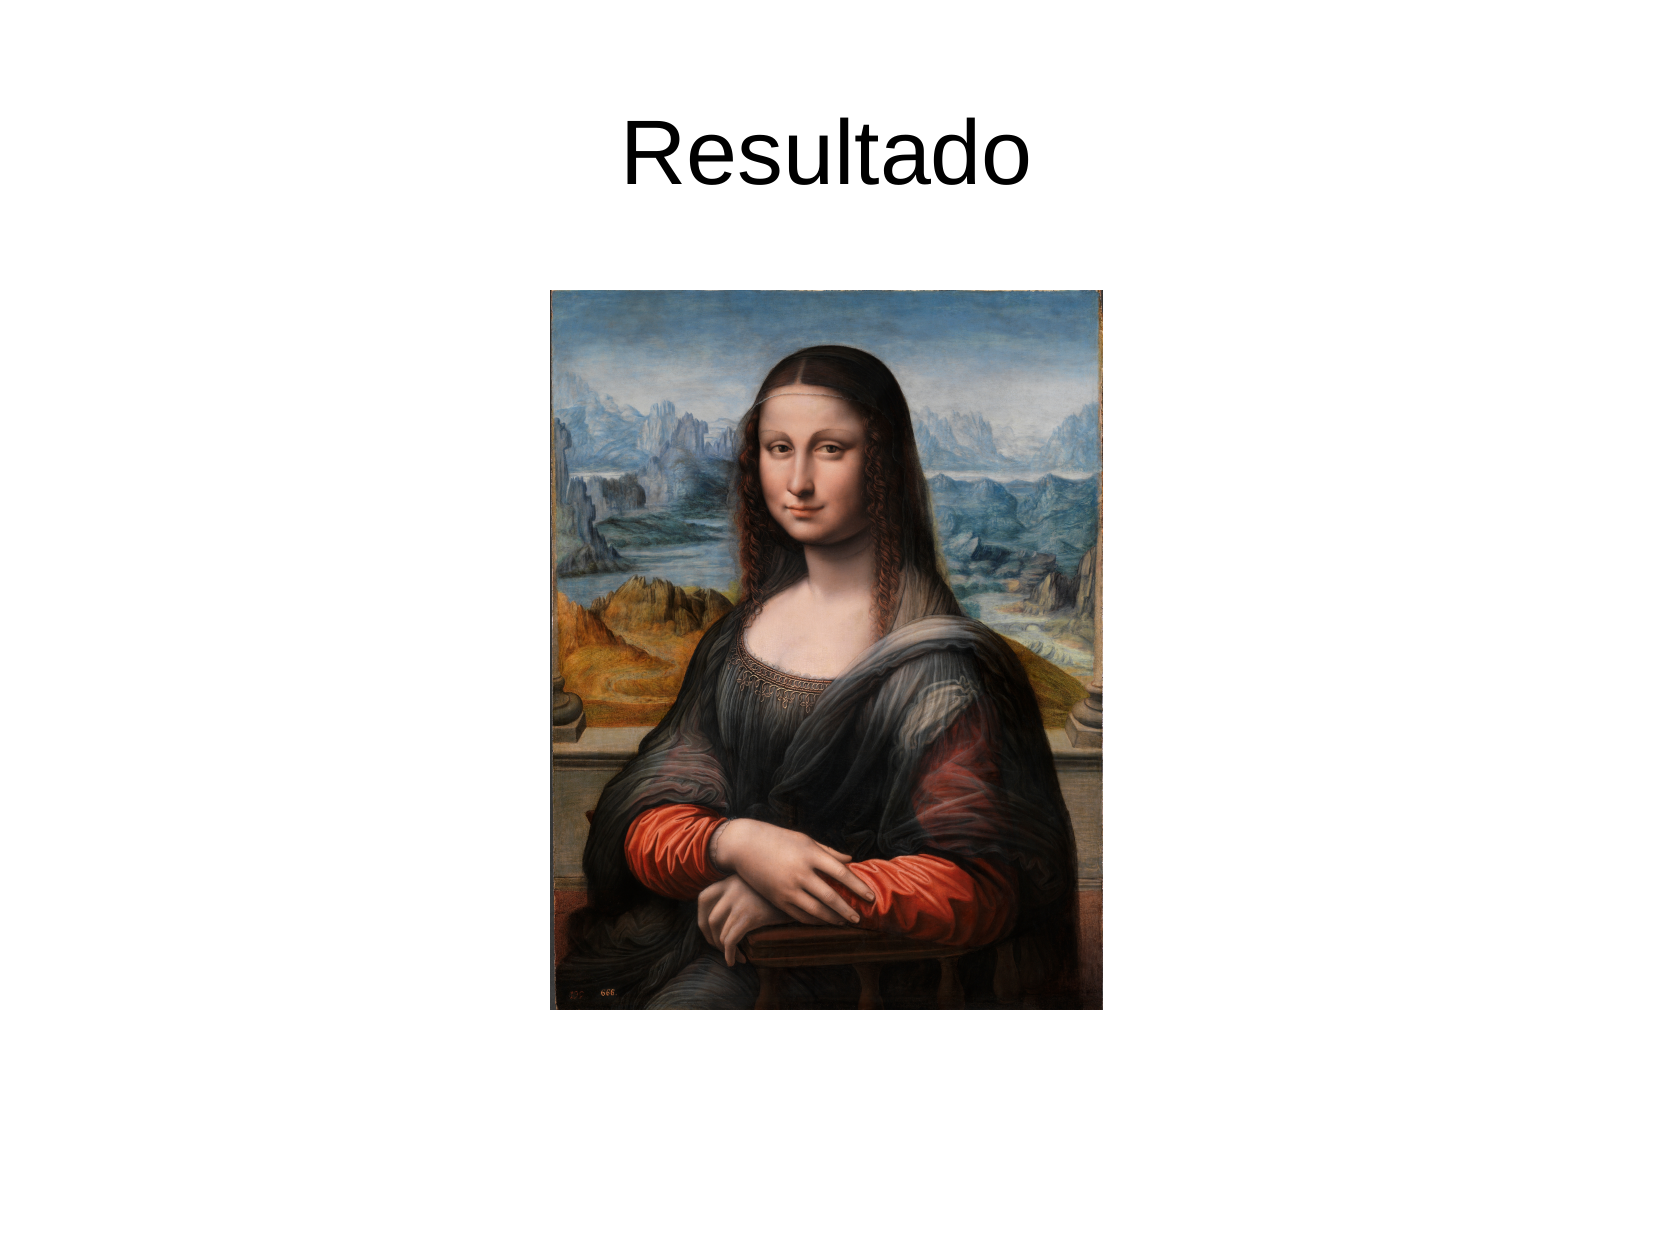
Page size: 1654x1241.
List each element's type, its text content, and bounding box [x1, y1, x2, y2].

picture [550, 290, 1103, 1010]
title Resultado [82, 49, 1571, 257]
